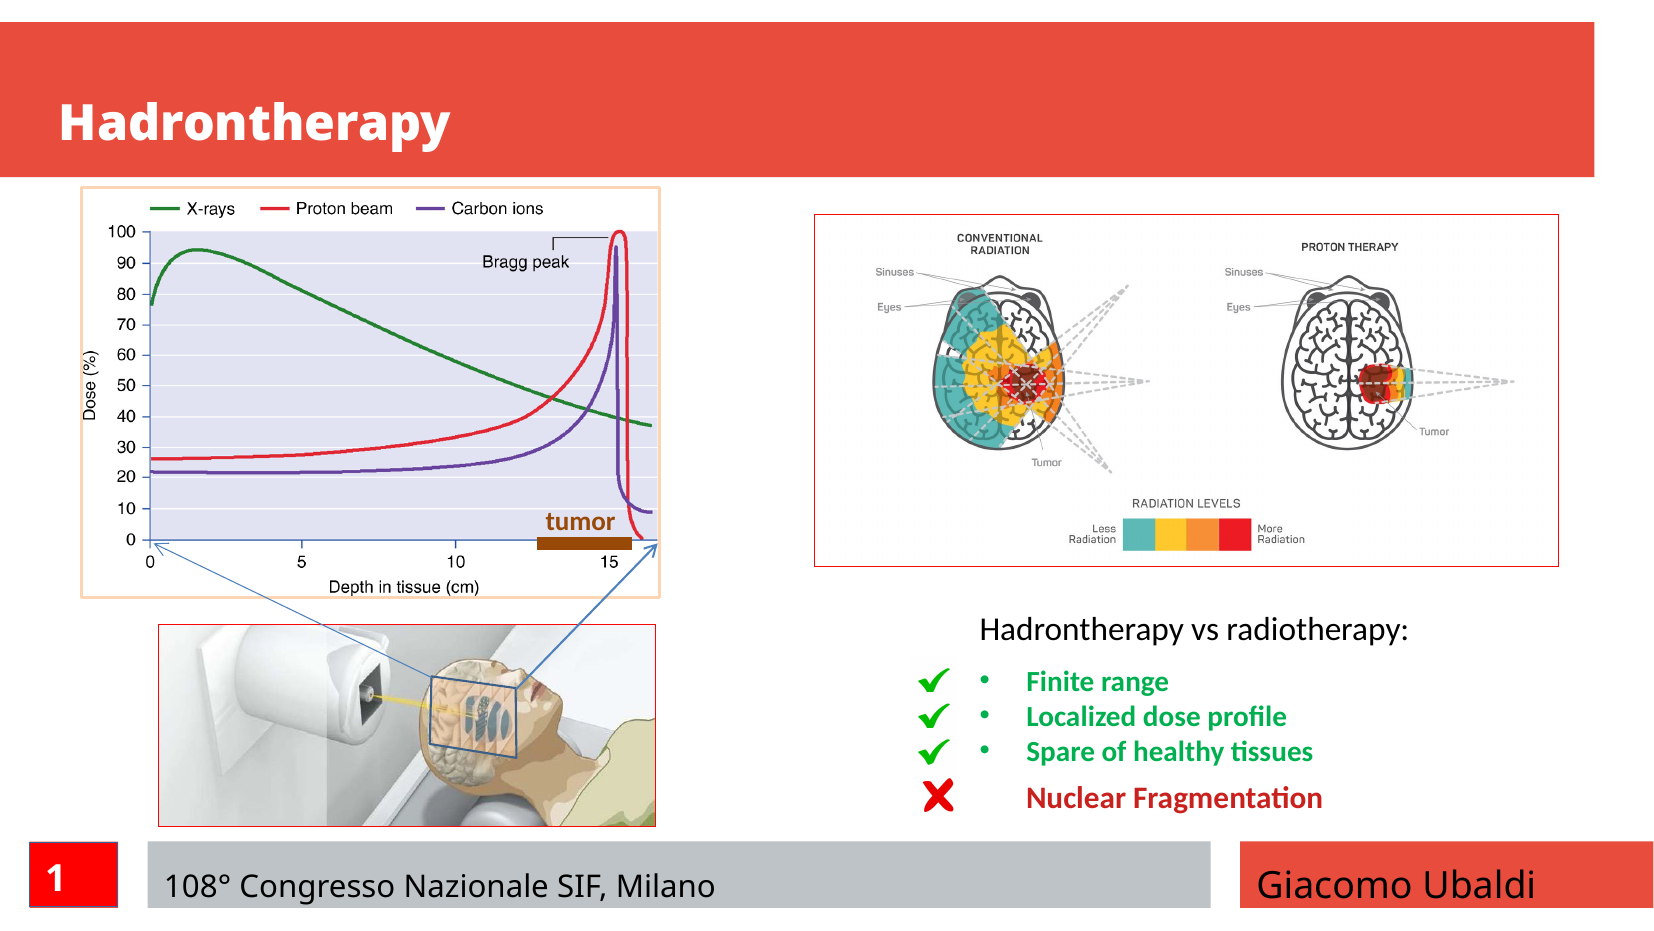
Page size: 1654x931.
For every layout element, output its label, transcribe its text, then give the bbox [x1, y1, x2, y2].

picture [910, 657, 958, 816]
picture [82, 188, 658, 596]
text_box [429, 676, 517, 758]
text_box 108° Congresso Nazionale SIF, Milano [149, 856, 772, 908]
text_box Hadrontherapy vs radiotherapy: Finite range Localized dose profile Spare of healthy tissues [964, 599, 1426, 855]
picture [325, 624, 576, 687]
picture [814, 214, 1559, 567]
text_box 1 [30, 844, 86, 903]
text_box tumor [530, 496, 631, 544]
text_box Giacomo Ubaldi [1241, 850, 1568, 910]
picture [609, 546, 658, 596]
title Hadrontherapy [59, 44, 1595, 156]
text_box [29, 842, 118, 907]
picture [158, 624, 656, 827]
